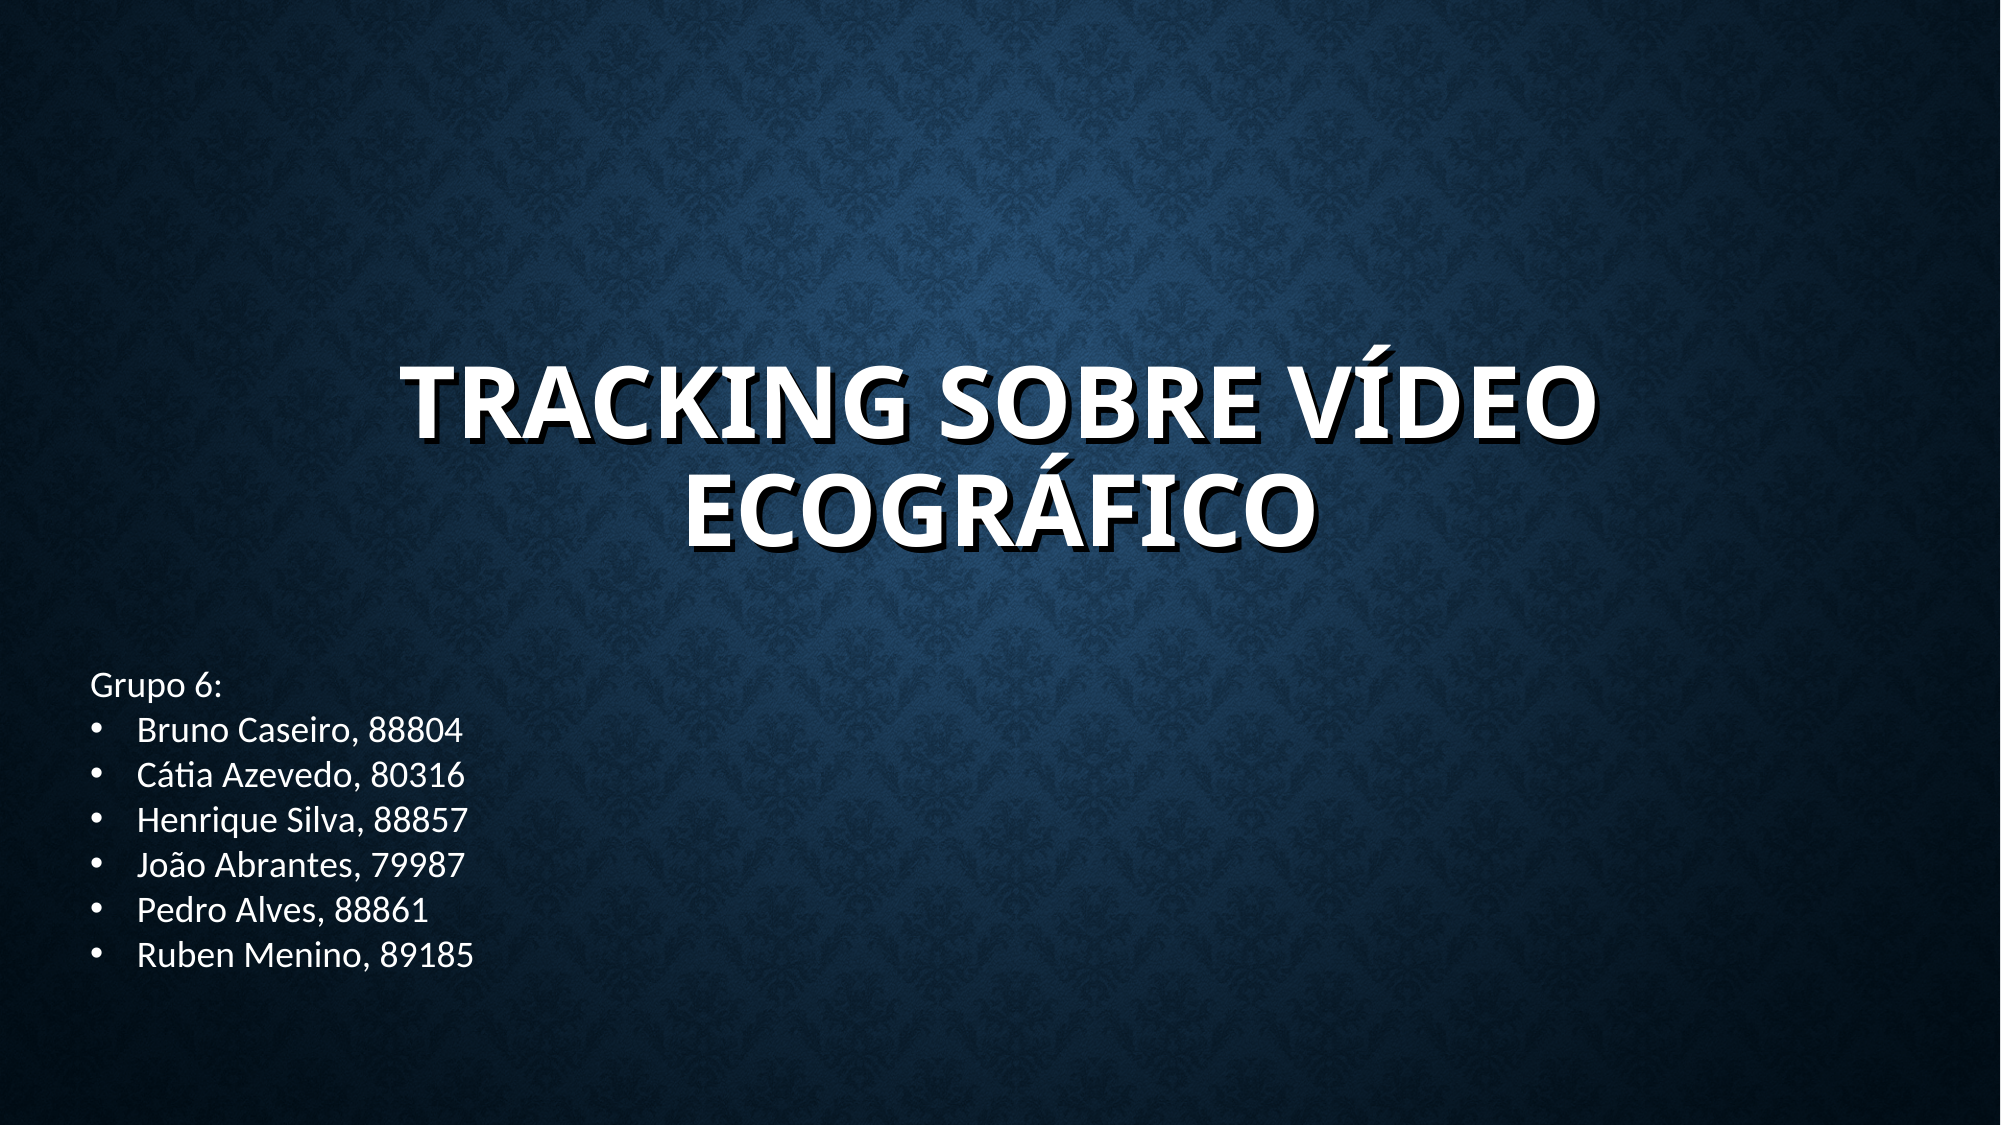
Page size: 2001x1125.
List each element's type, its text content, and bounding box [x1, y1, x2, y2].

text_box Grupo 6: Bruno Caseiro, 88804 Cátia Azevedo, 80316 Henrique Silva, 88857 João Abrantes, 79987 Pedro Alves, 88861 Ruben Menino, 89185 [75, 652, 604, 1032]
title Tracking sobre vídeo ecográfico [261, 184, 1739, 576]
